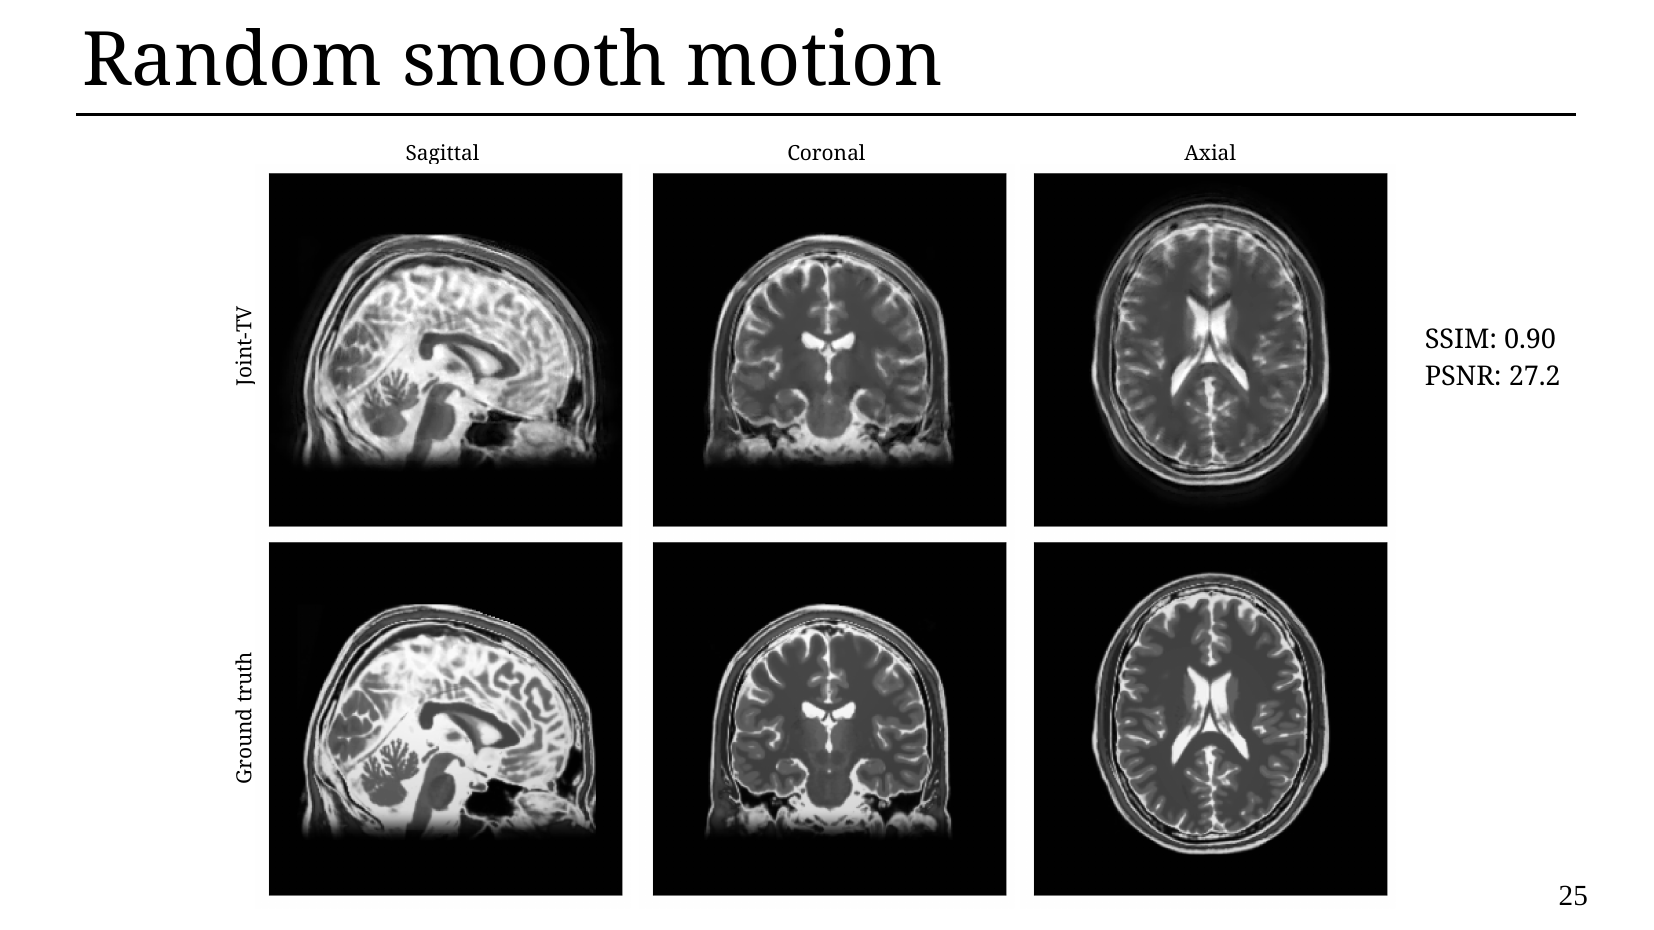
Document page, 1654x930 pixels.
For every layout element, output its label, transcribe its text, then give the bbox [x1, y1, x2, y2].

text_box SSIM: 0.90 PSNR: 27.2 [1410, 312, 1606, 391]
picture [255, 164, 631, 909]
picture [1020, 164, 1396, 909]
picture [639, 164, 1015, 909]
text_box Joint-TV [221, 173, 255, 519]
text_box Sagittal [270, 131, 616, 164]
text_box Coronal [653, 131, 999, 164]
text_box Ground truth [221, 545, 261, 891]
text_box Axial [1037, 131, 1383, 164]
title Random smooth motion [82, 7, 1571, 105]
